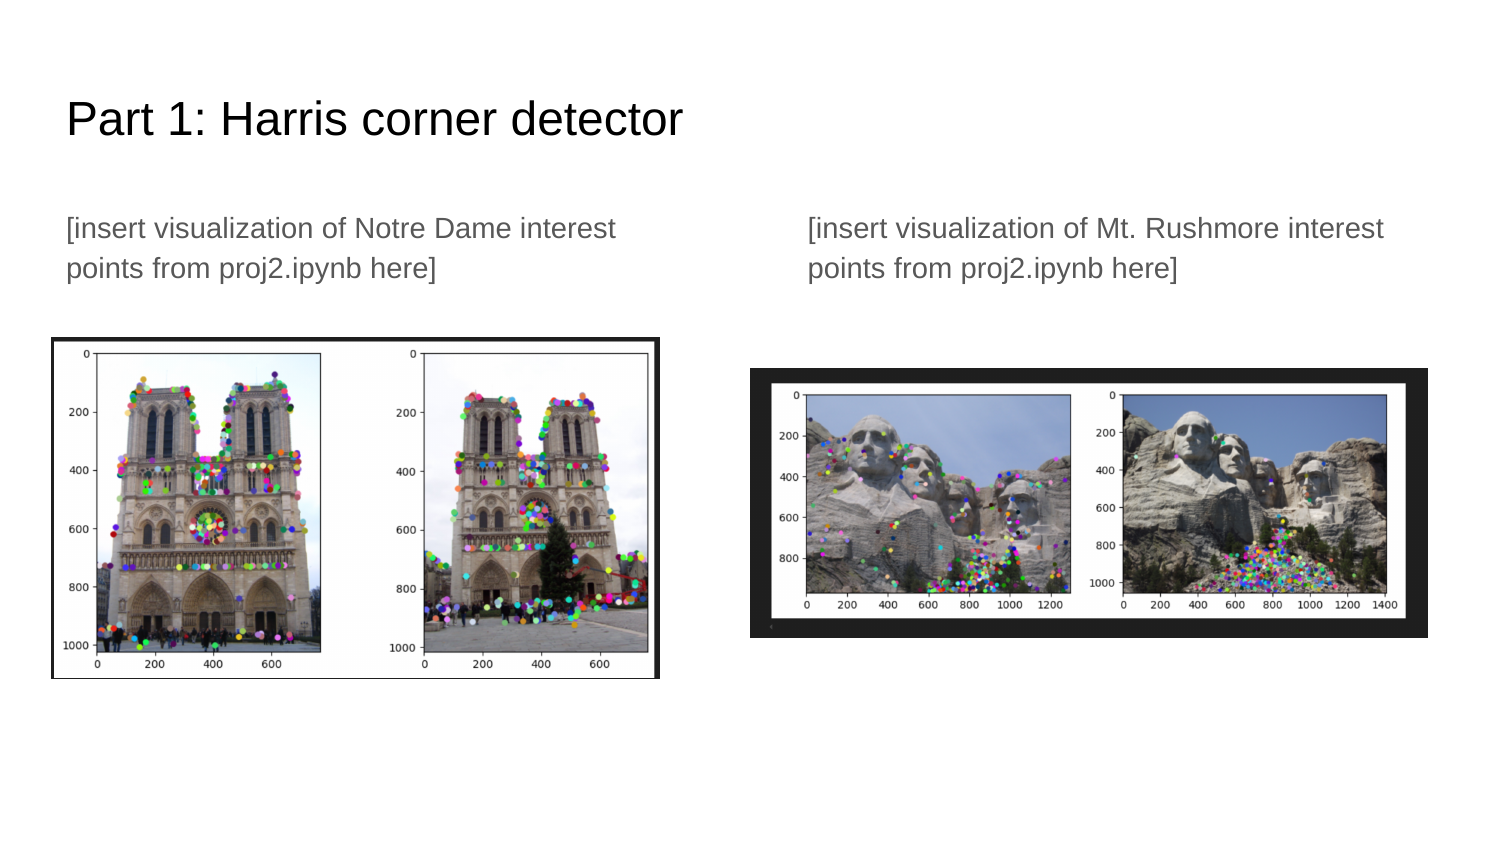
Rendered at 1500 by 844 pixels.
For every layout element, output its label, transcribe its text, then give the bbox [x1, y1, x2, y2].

list [insert visualization of Mt. Rushmore interest points from proj2.ipynb here] [792, 189, 1449, 750]
title Part 1: Harris corner detector [51, 72, 1449, 167]
picture [750, 368, 1428, 638]
list [insert visualization of Notre Dame interest points from proj2.ipynb here] [51, 189, 708, 750]
picture [51, 337, 660, 679]
